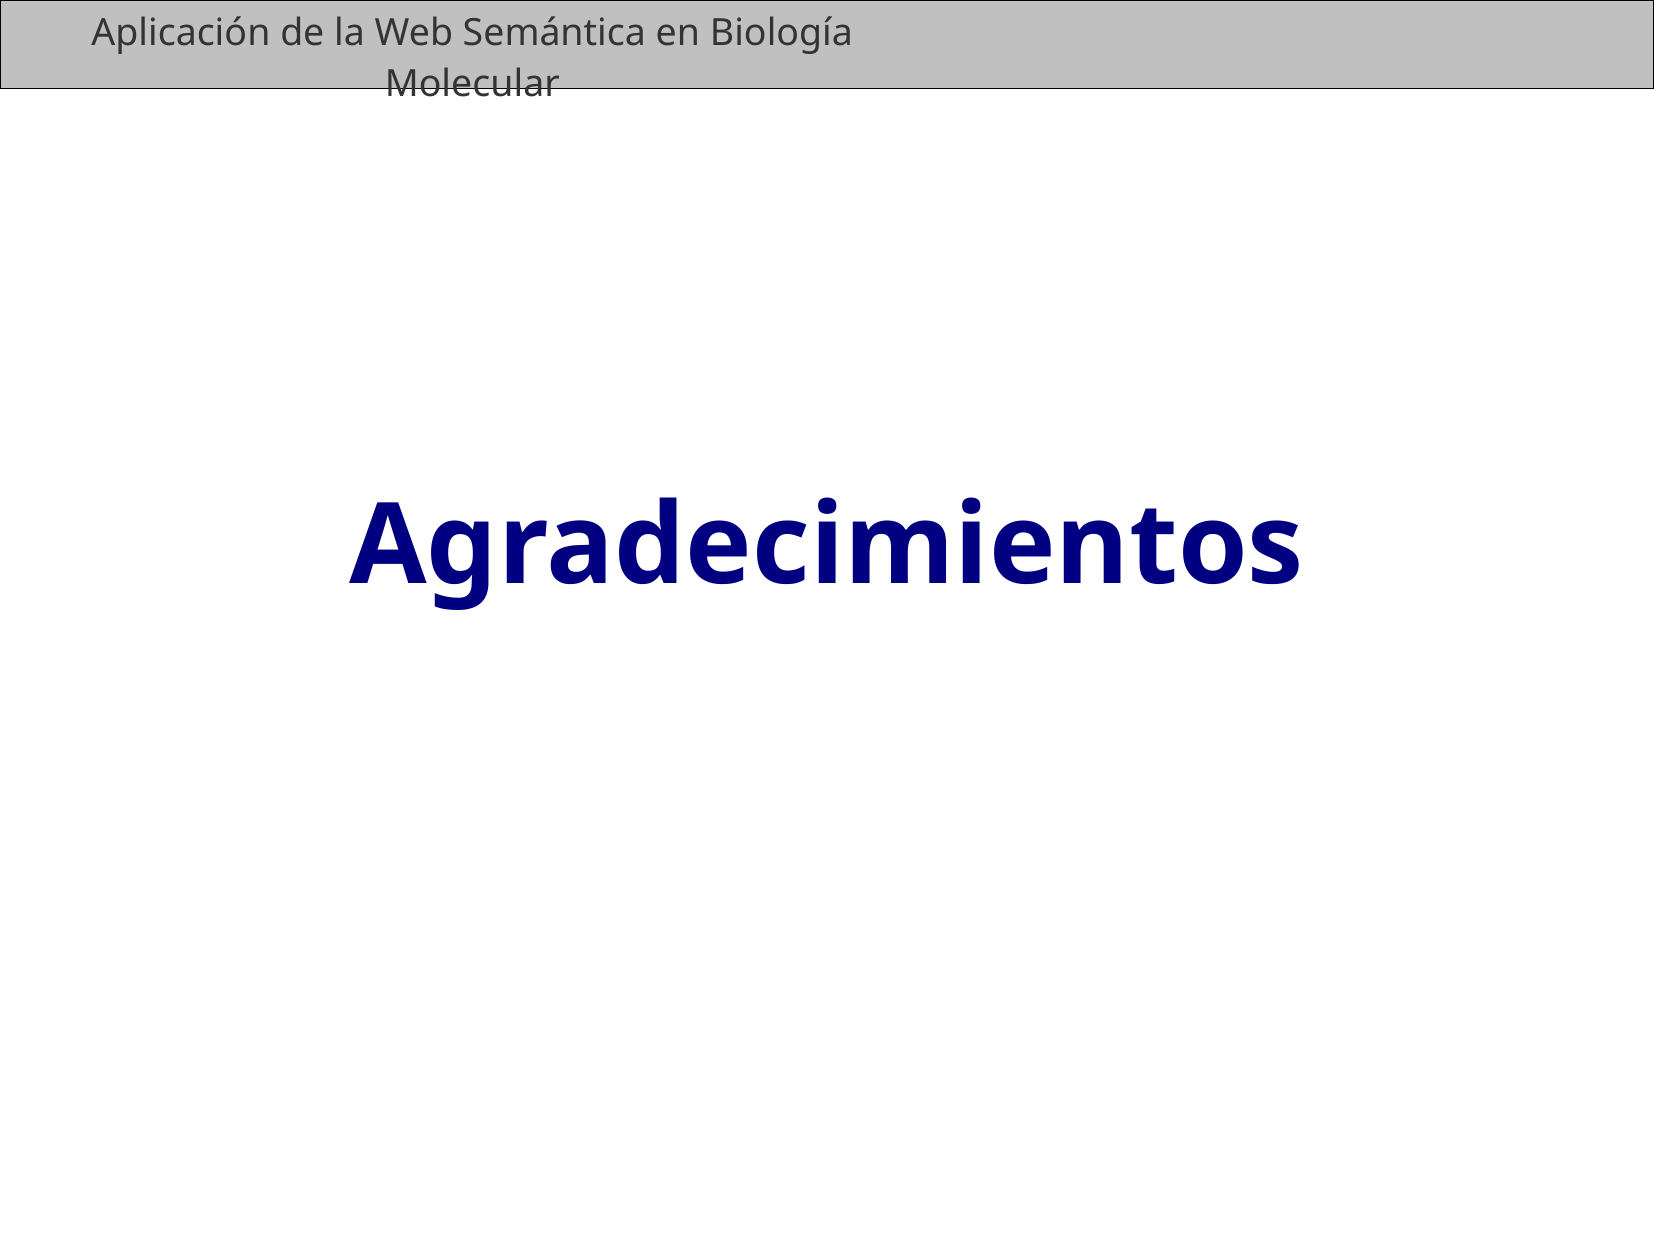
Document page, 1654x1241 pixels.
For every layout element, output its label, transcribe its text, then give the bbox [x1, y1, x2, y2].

text_box Agradecimientos [206, 460, 1447, 620]
text_box Aplicación de la Web Semántica en Biología Molecular [0, 23, 945, 89]
text_box [0, 0, 1654, 89]
